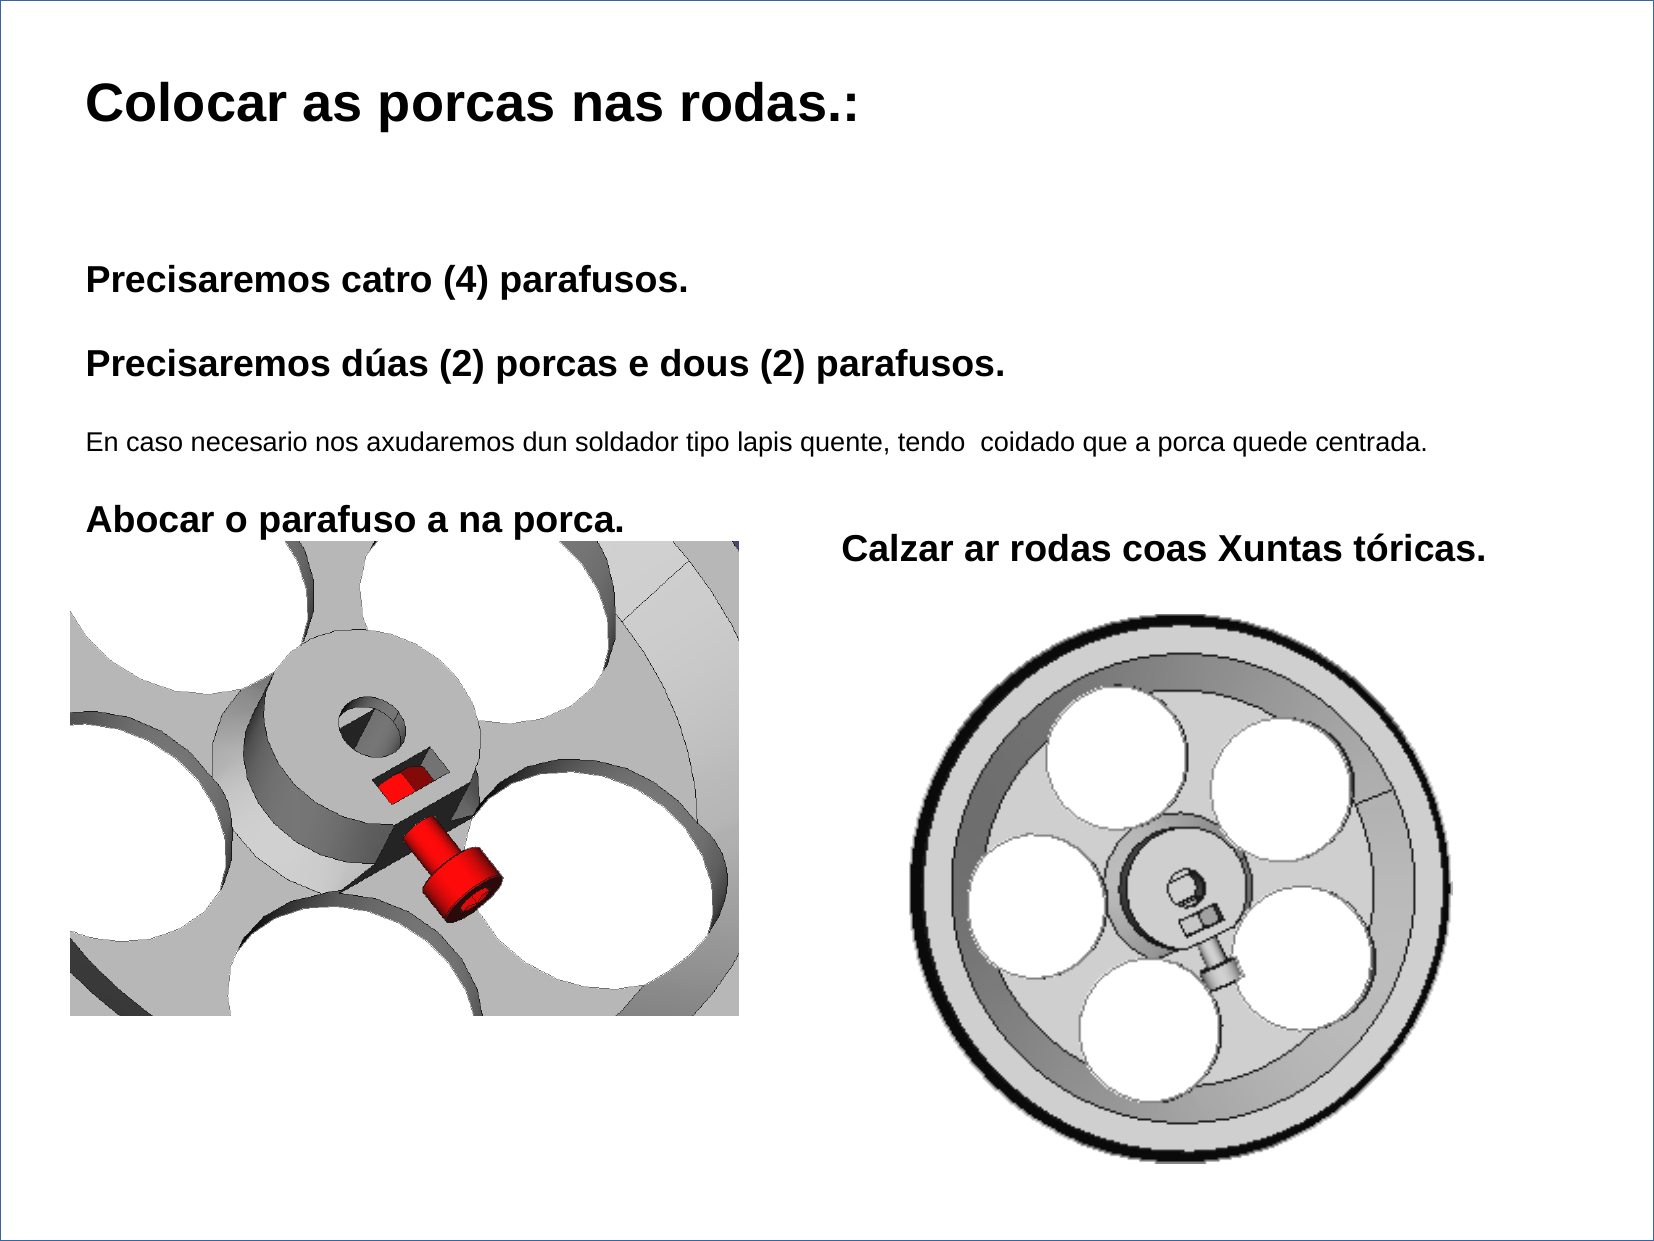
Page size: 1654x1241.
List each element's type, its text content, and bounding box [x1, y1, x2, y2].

text_box Colocar as porcas nas rodas.: Precisaremos catro (4) parafusos. Precisaremos dúas (2) porcas e dous (2) parafusos. En caso necesario nos axudaremos dun soldador tipo lapis quente, tendo coidado que a porca quede centrada. Abocar o parafuso a na porca. [70, 64, 1630, 1105]
picture [70, 541, 739, 1016]
text_box Calzar ar rodas coas Xuntas tóricas. [826, 519, 1571, 626]
picture [909, 614, 1453, 1164]
